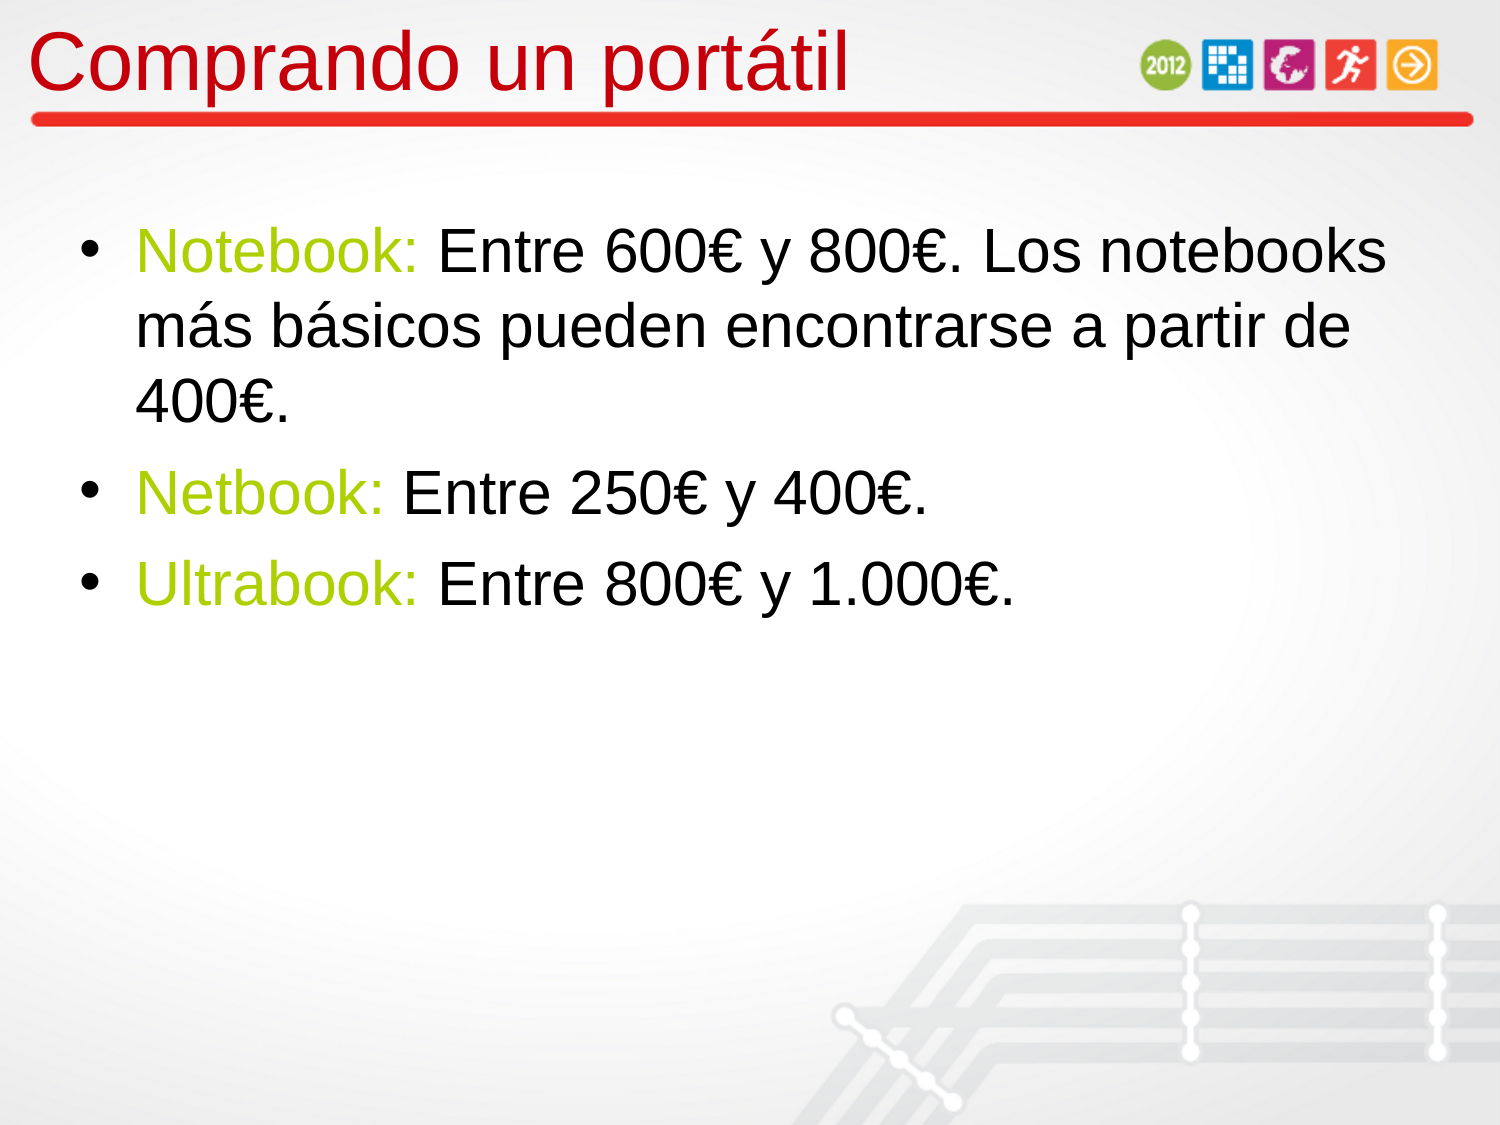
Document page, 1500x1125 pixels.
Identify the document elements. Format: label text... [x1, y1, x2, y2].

list Notebook: Entre 600€ y 800€. Los notebooks más básicos pueden encontrarse a partir de 400€. Netbook: Entre 250€ y 400€. Ultrabook: Entre 800€ y 1.000€. [64, 195, 1465, 697]
title Comprando un portátil [12, 0, 976, 121]
picture [0, 0, 1500, 1125]
